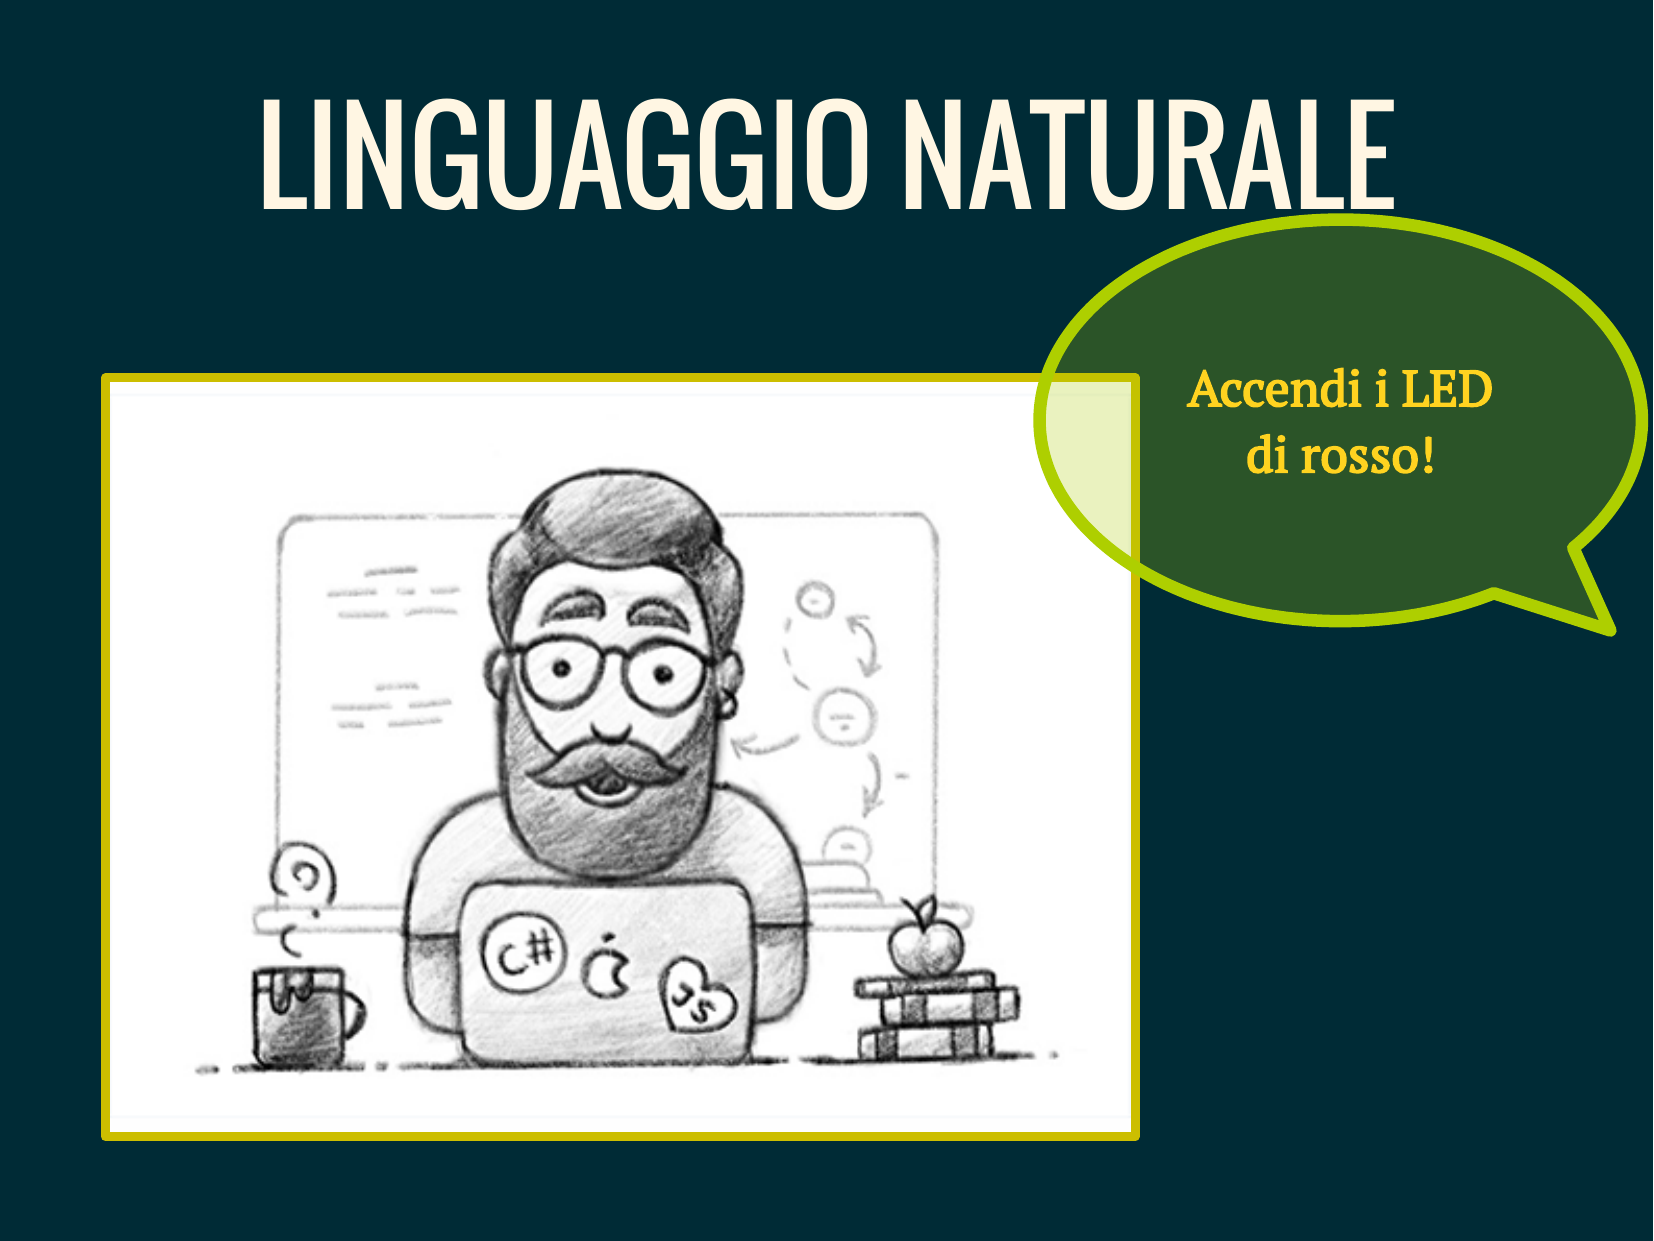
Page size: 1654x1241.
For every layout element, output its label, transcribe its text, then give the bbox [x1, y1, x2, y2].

picture [1140, 257, 1648, 636]
title Linguaggio naturale [82, 49, 1571, 257]
text_box Accendi i LED di rosso! [1039, 219, 1642, 631]
picture [1042, 257, 1163, 373]
picture [110, 382, 1131, 1133]
